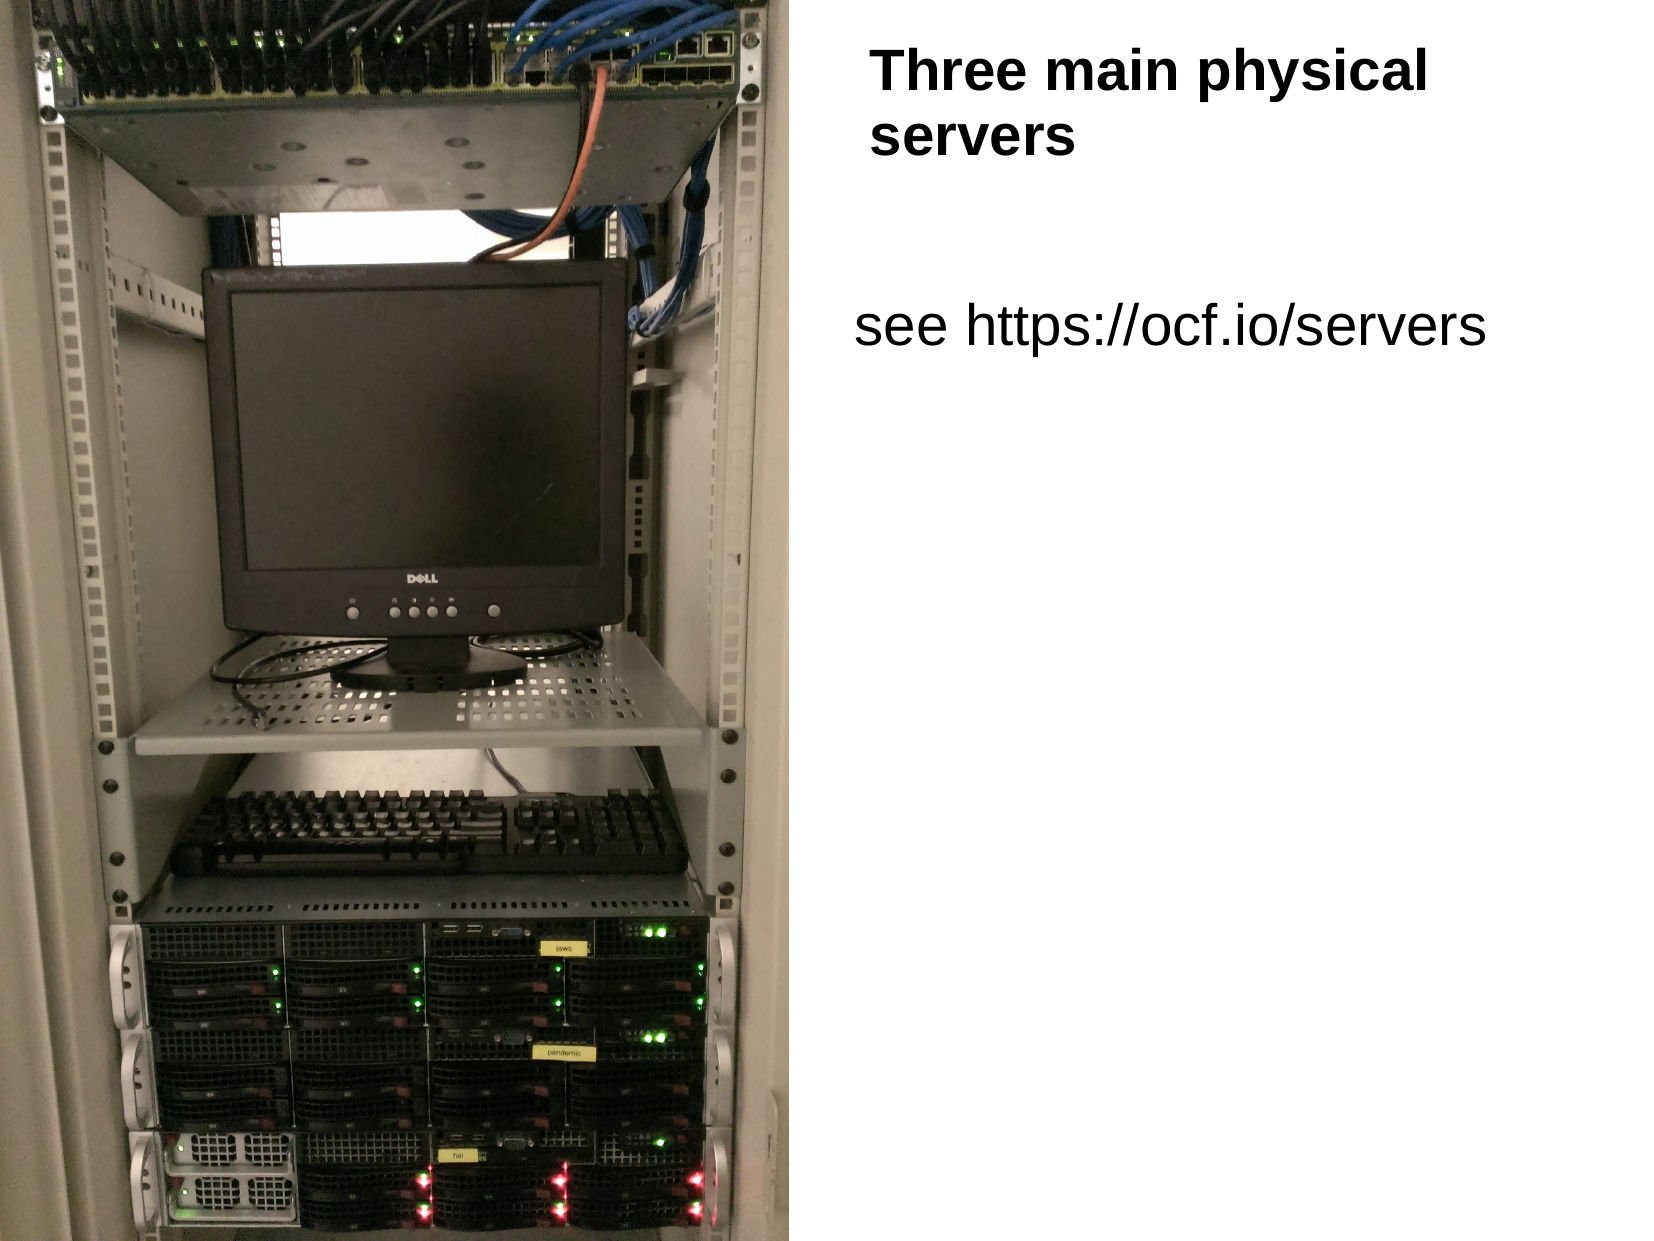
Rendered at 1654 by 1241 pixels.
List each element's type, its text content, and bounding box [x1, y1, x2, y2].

picture [0, 0, 789, 1241]
text_box Three main physical servers [855, 30, 1636, 175]
text_box see https://ocf.io/servers [840, 285, 1576, 391]
